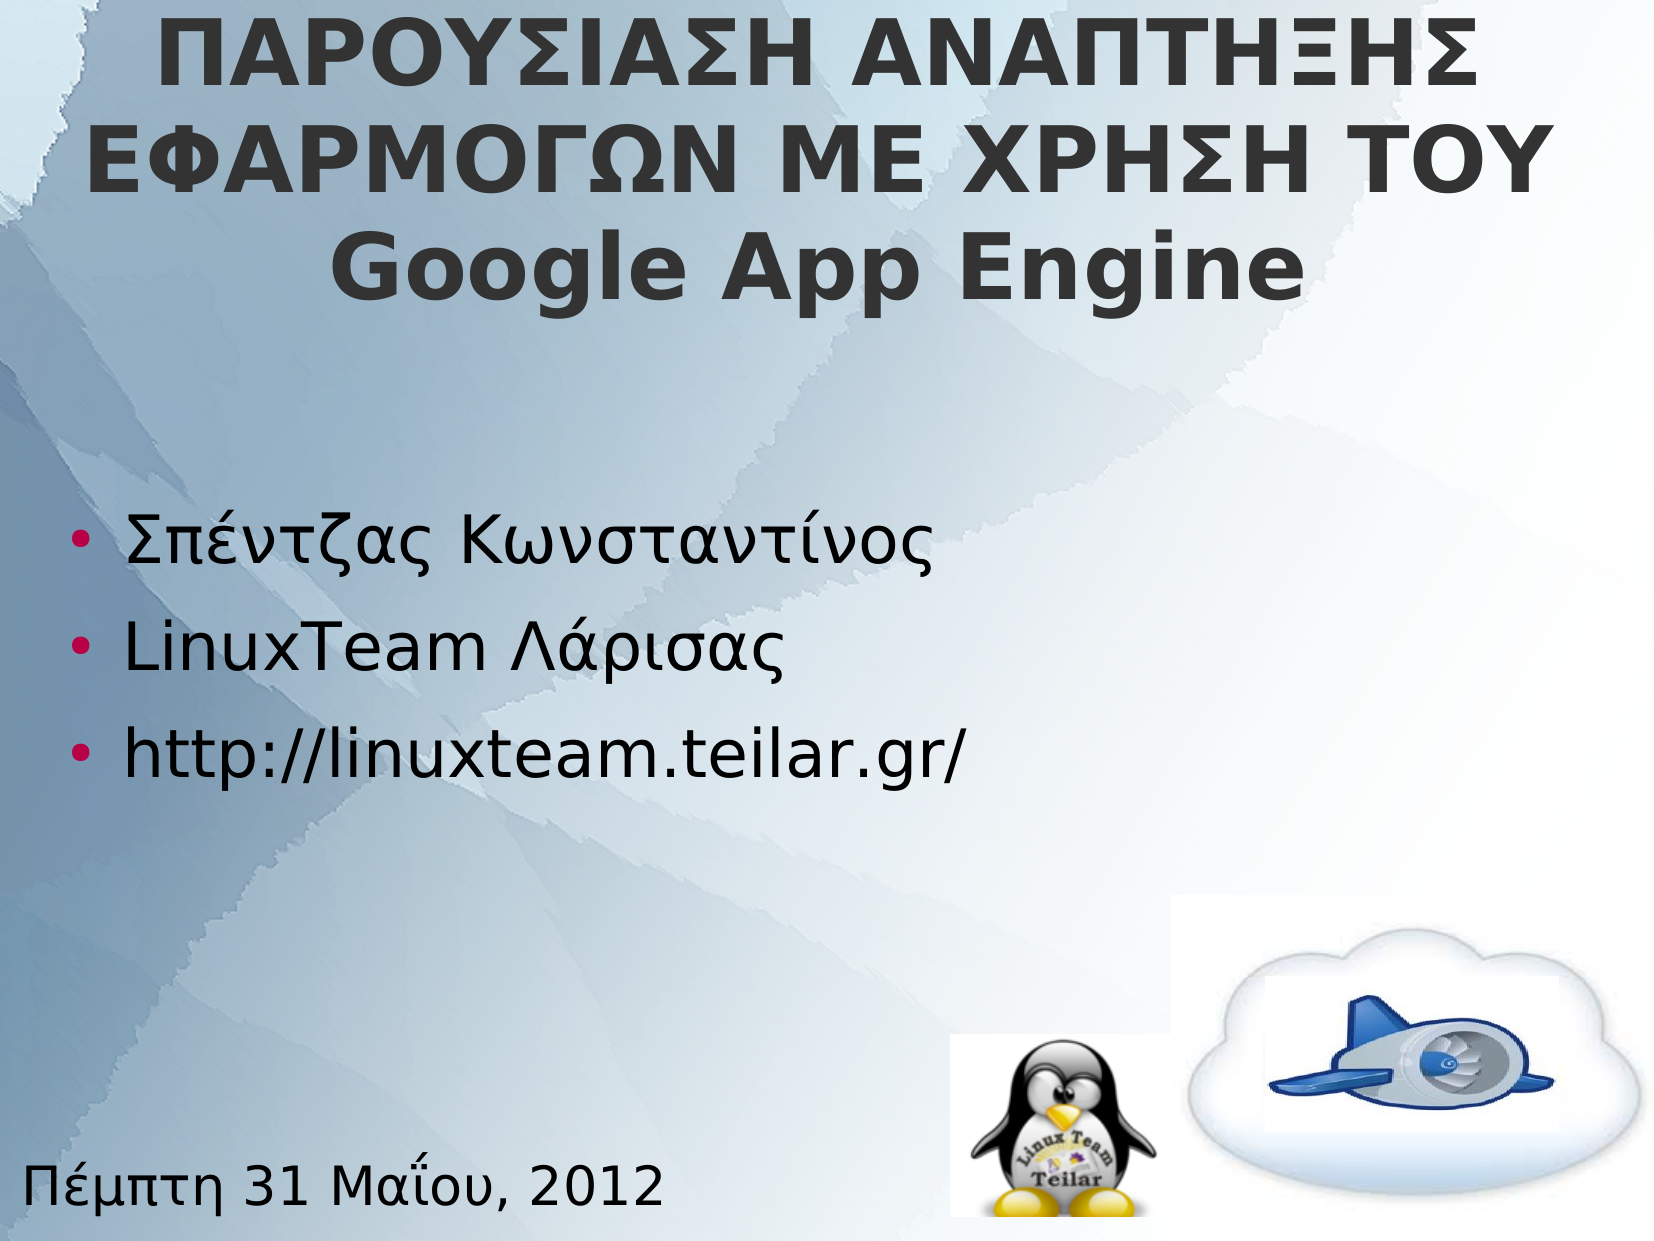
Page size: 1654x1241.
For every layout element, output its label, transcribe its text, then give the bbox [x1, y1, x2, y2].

title ΠΑΡΟΥΣΙΑΣΗ ΑΝΑΠΤΗΞΗΣ ΕΦΑΡΜΟΓΩΝ ΜΕ ΧΡΗΣΗ ΤΟΥ Google App Engine [75, 0, 1564, 322]
picture [0, 0, 1654, 1241]
text_box Πέμπτη 31 Μαΐου, 2012 [0, 1155, 751, 1230]
text_box Σπέντζας Κωνσταντίνος LinuxTeam Λάρισας http://linuxteam.teilar.gr/ [51, 501, 1606, 794]
